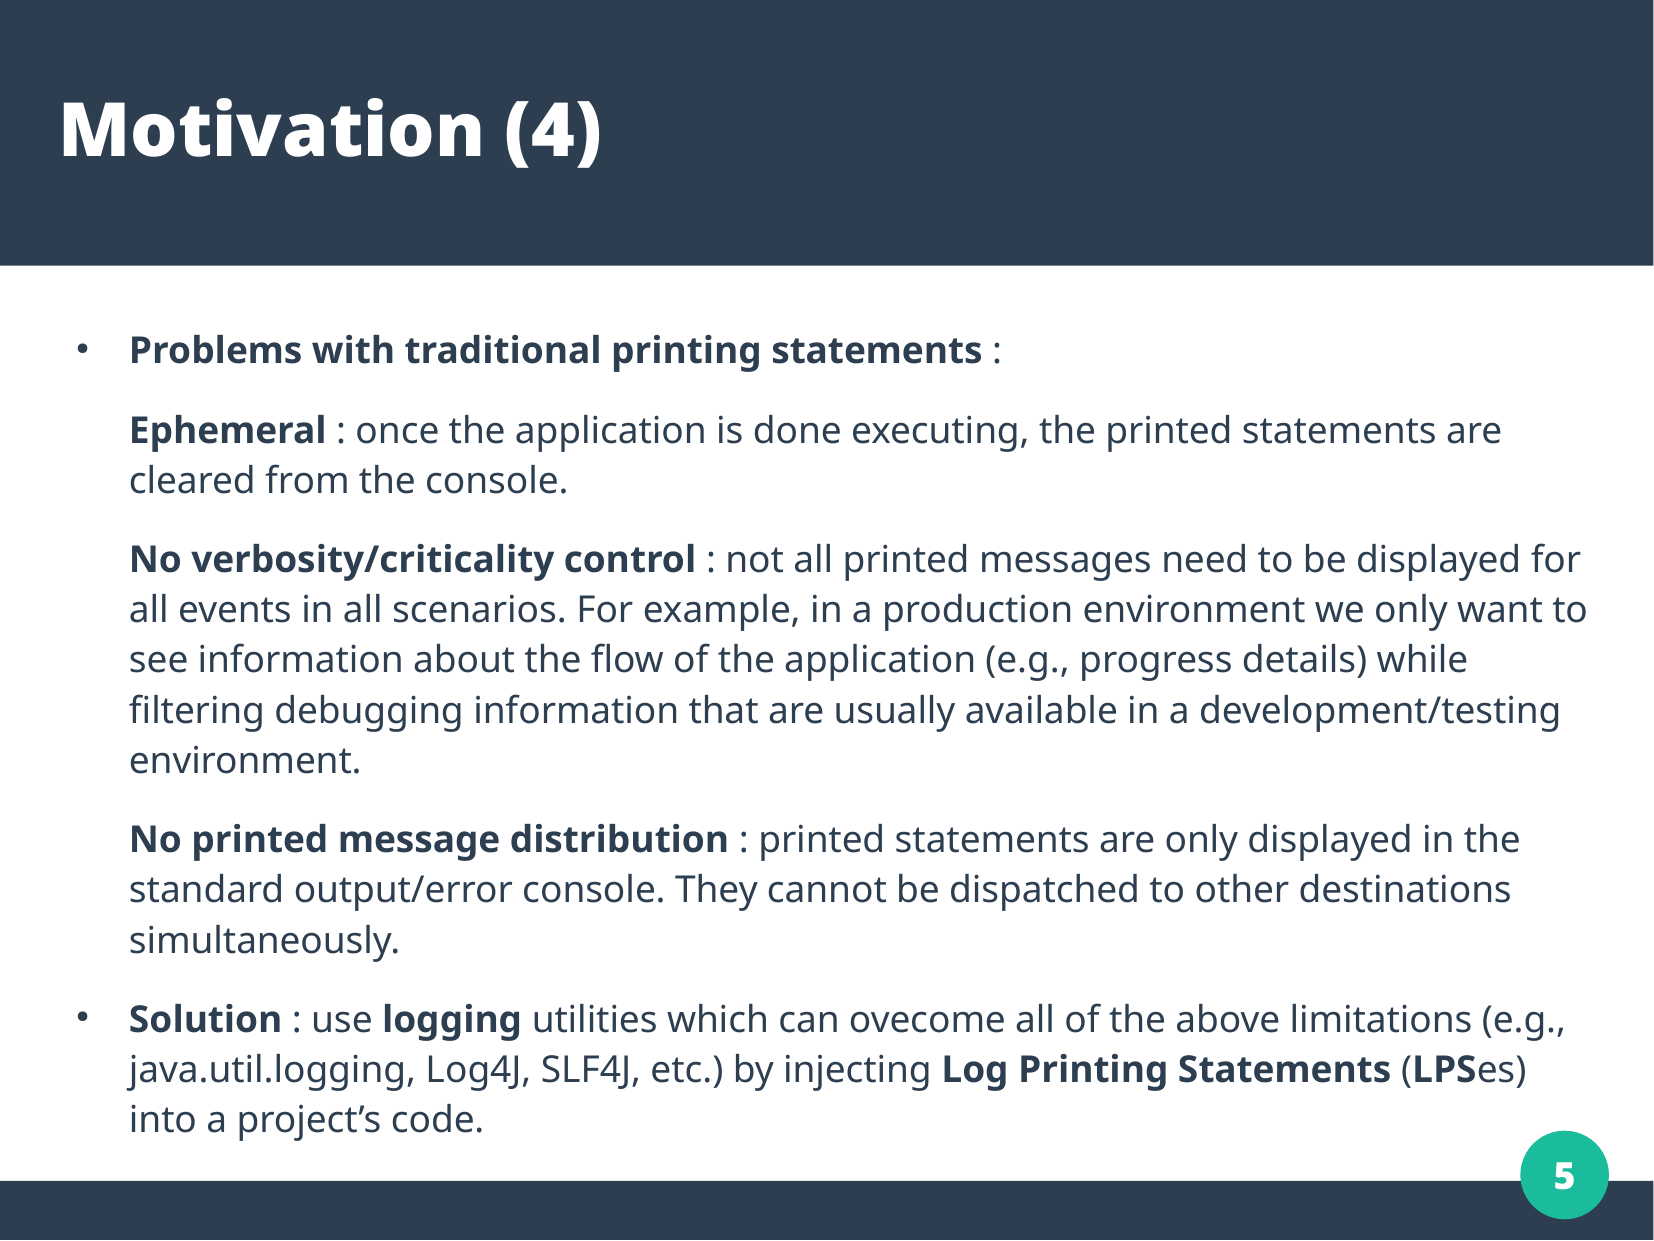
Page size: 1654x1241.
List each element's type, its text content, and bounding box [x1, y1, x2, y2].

title Motivation (4) [58, 49, 1595, 207]
list Problems with traditional printing statements : Ephemeral : once the application is done executing, the printed statements are cleared from the console. No verbosity/criticality control : not all printed messages need to be displayed for all events in all scenarios. For example, in a production environment we only want to see information about the flow of the application (e.g., progress details) while filtering debugging information that are usually available in a development/testing environment. No printed message distribution : printed statements are only displayed in the standard output/error console. They cannot be dispatched to other destinations simultaneously. Solution : use logging utilities which can ovecome all of the above limitations (e.g., java.util.logging, Log4J, SLF4J, etc.) by injecting Log Printing Statements (LPSes) into a project’s code. [58, 324, 1595, 1152]
